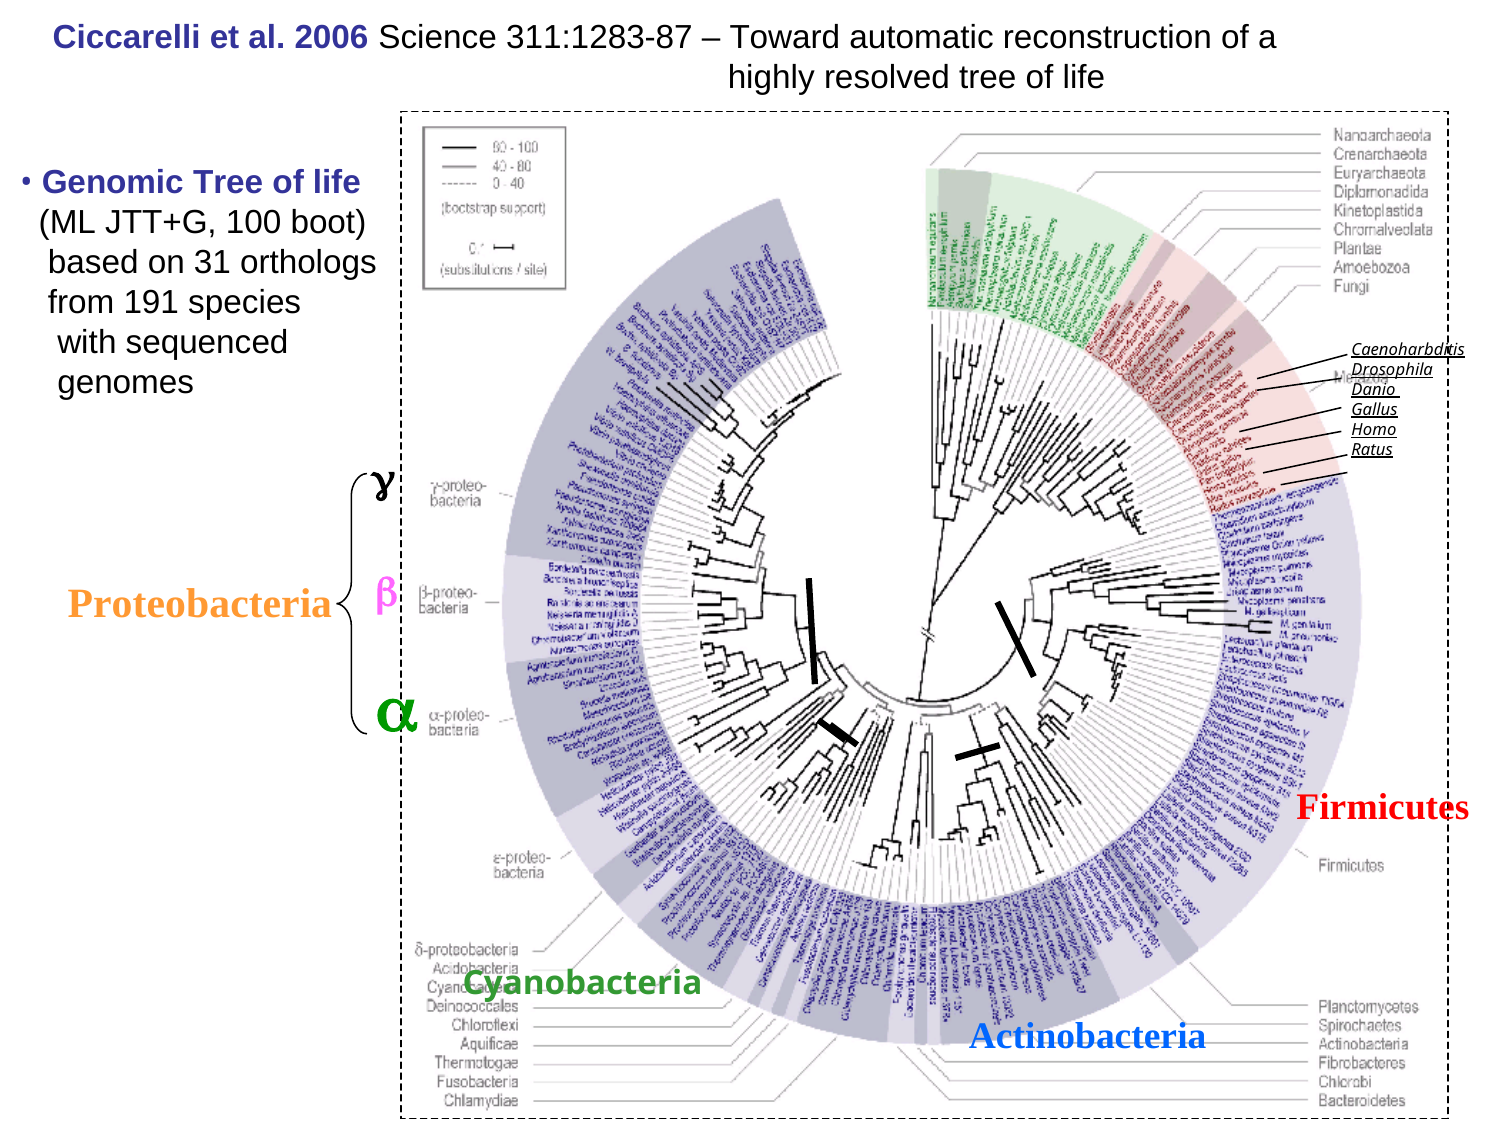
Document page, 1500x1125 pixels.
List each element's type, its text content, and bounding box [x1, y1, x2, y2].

text_box Genomic Tree of life (ML JTT+G, 100 boot) based on 31 orthologs from 191 species with sequenced genomes [5, 153, 402, 409]
text_box Firmicutes [1281, 774, 1485, 836]
text_box Proteobacteria [52, 567, 348, 634]
text_box Actinobacteria [954, 1003, 1222, 1064]
text_box Caenoharbditis Drosophila Danio Gallus Homo Ratus [1336, 330, 1480, 467]
text_box  [361, 655, 433, 752]
text_box Ciccarelli et al. 2006 Science 311:1283-87 – Toward automatic reconstruction of a highly resolved tree of life [37, 7, 1388, 103]
text_box  [360, 556, 414, 622]
text_box  [357, 442, 411, 509]
text_box Cyanobacteria [447, 953, 718, 1009]
picture [401, 112, 1448, 1118]
